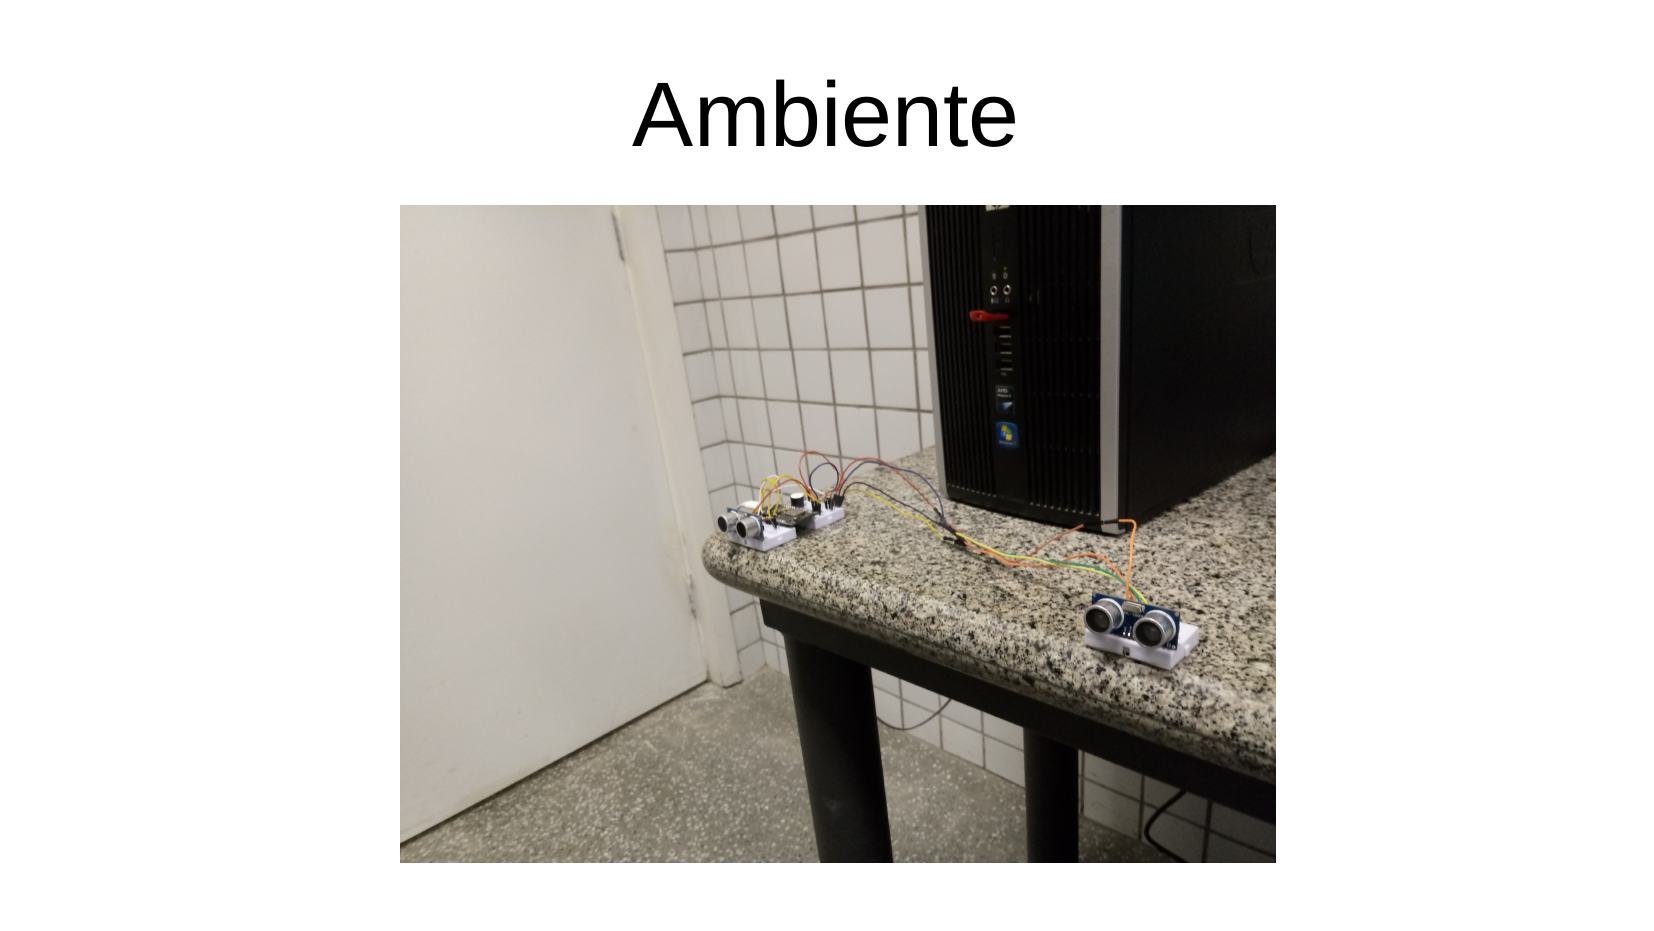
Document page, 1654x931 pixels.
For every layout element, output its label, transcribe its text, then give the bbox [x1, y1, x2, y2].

title Ambiente [82, 37, 1571, 193]
picture [400, 205, 1276, 863]
